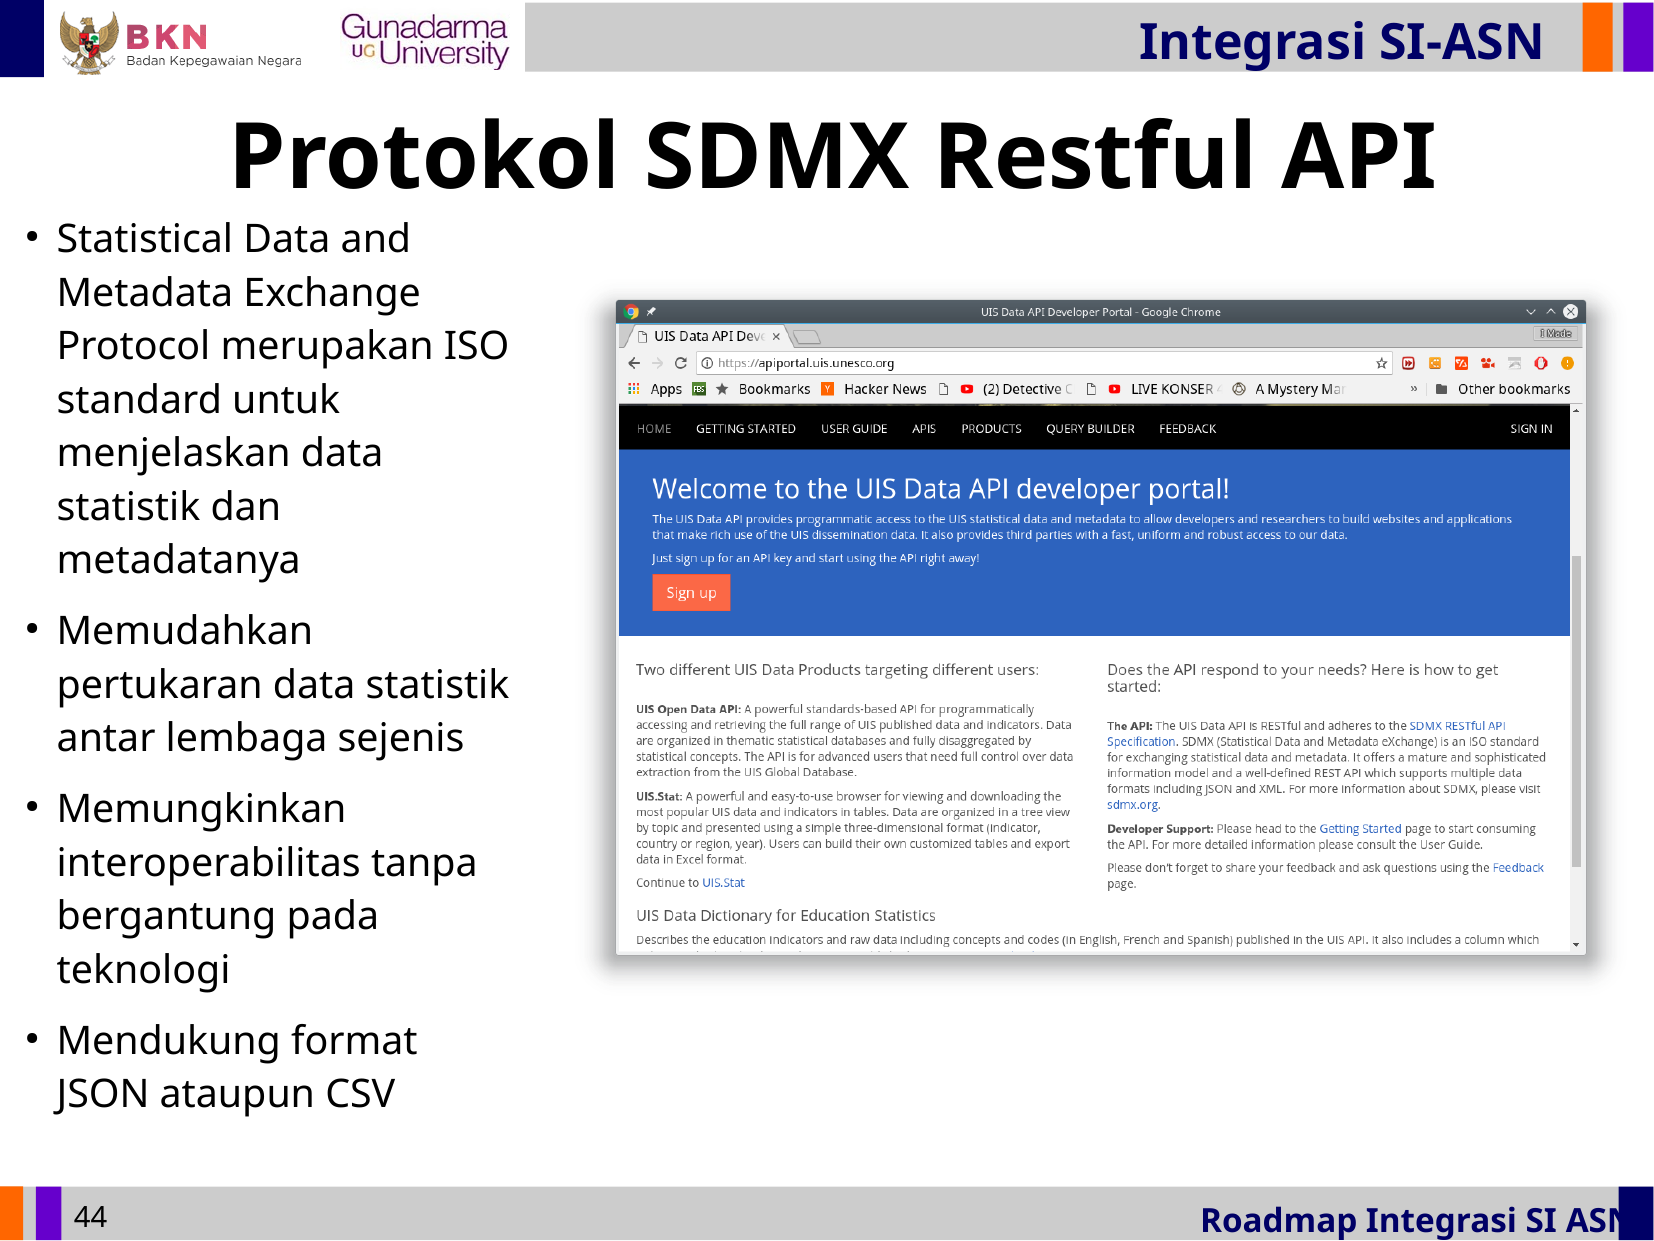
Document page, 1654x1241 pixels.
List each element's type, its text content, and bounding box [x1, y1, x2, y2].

picture [565, 269, 1636, 1006]
picture [60, 11, 301, 75]
list Statistical Data and Metadata Exchange Protocol merupakan ISO standard untuk menjelaskan data statistik dan metadatanya Memudahkan pertukaran data statistik antar lembaga sejenis Memungkinkan interoperabilitas tanpa bergantung pada teknologi Mendukung format JSON ataupun CSV [14, 210, 511, 1171]
picture [340, 0, 510, 70]
title Protokol SDMX Restful API [77, 90, 1591, 217]
